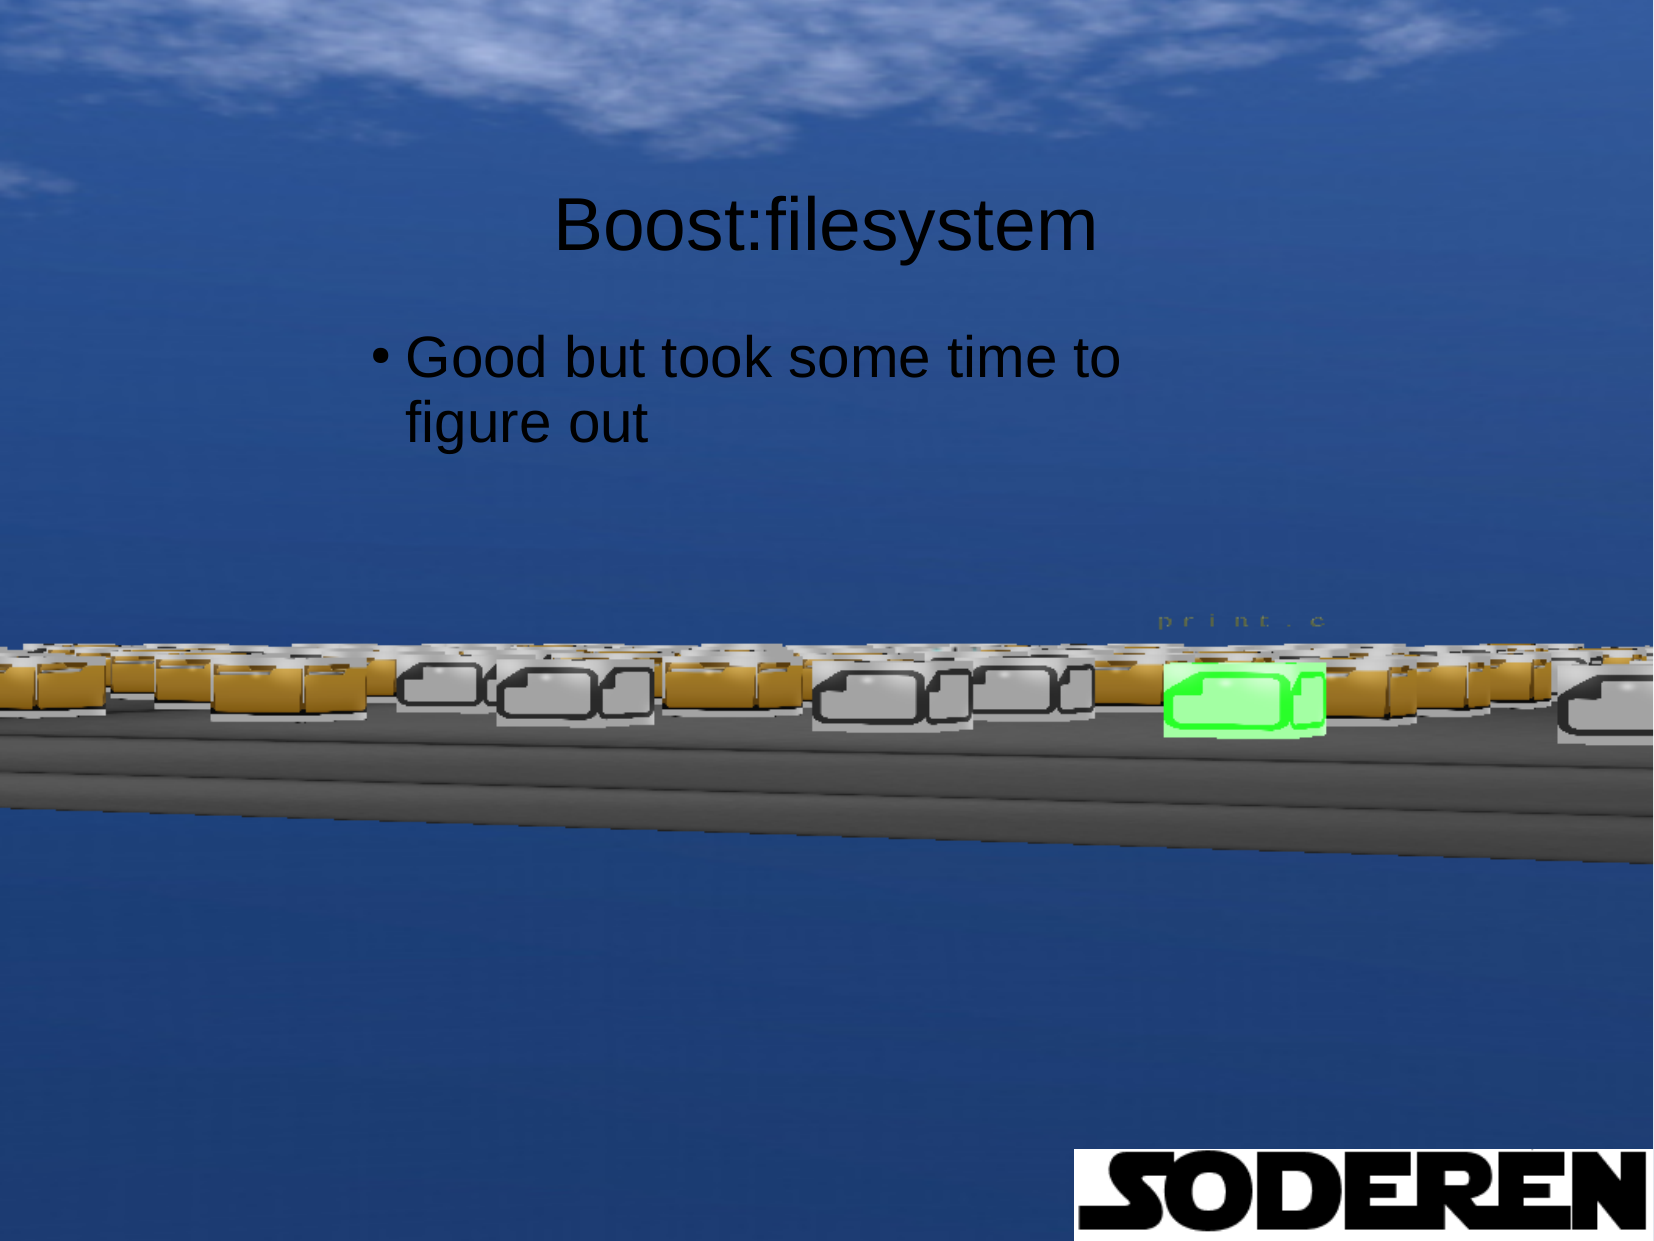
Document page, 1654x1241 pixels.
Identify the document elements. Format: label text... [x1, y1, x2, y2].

text_box Boost:filesystem [538, 174, 1115, 274]
text_box Good but took some time to figure out [355, 317, 1298, 463]
picture [0, 0, 1654, 1241]
